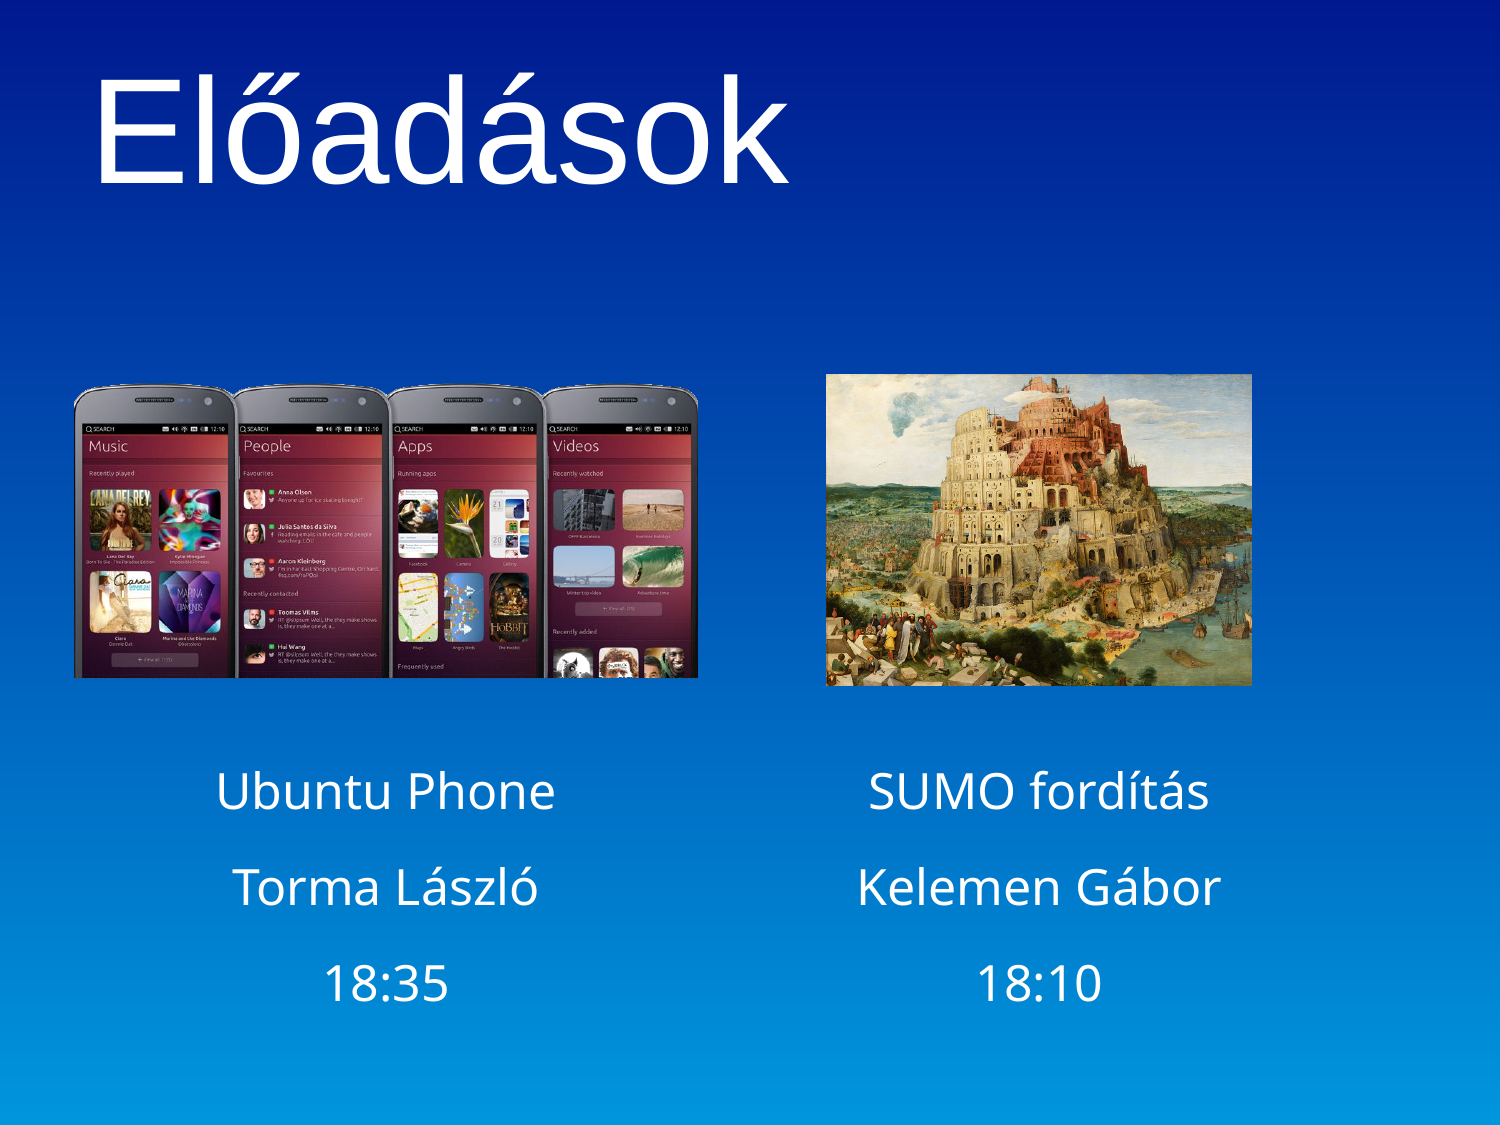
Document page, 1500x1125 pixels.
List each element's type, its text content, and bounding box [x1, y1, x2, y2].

picture [74, 381, 698, 679]
list SUMO fordítás Kelemen Gábor 18:10 [728, 715, 1351, 1027]
picture [826, 374, 1252, 686]
list Ubuntu Phone Torma László 18:35 [75, 715, 698, 1027]
title Előadások [75, 75, 1351, 469]
